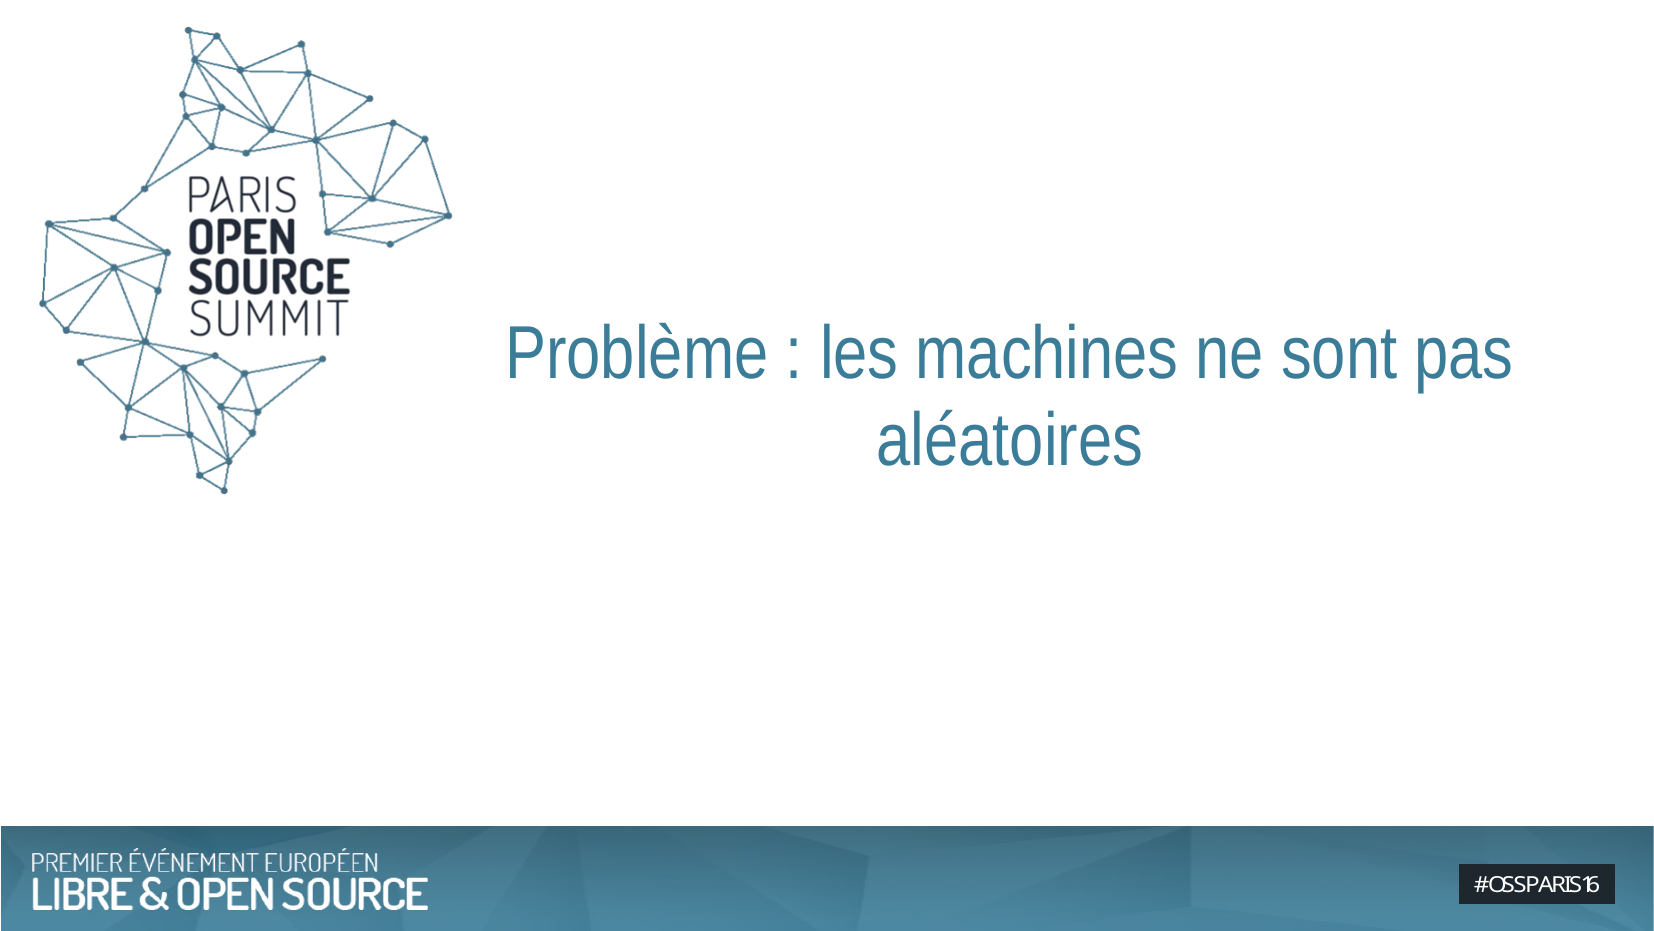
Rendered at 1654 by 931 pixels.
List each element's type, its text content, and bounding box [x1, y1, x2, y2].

picture [11, 11, 549, 543]
title Problème : les machines ne sont pas aléatoires [413, 308, 1607, 482]
